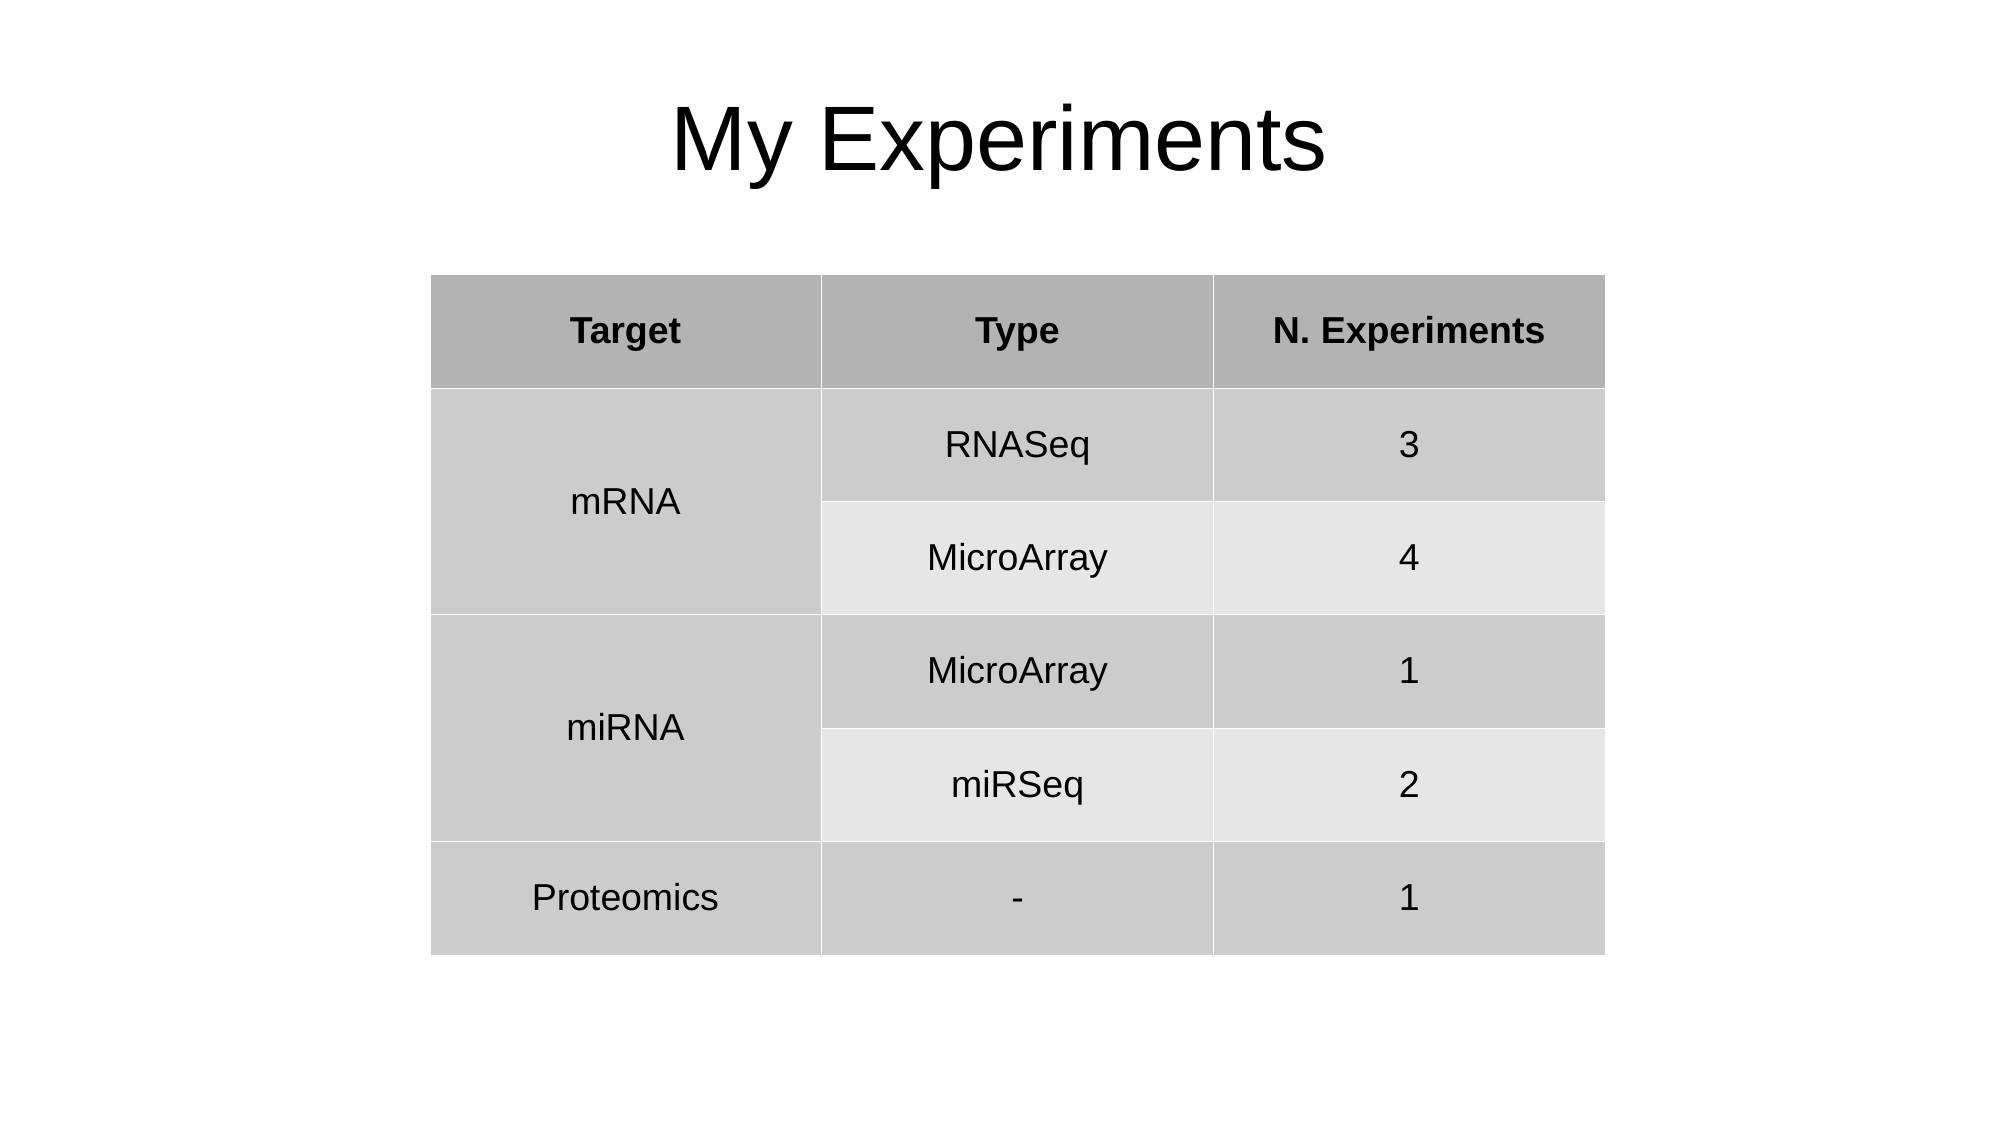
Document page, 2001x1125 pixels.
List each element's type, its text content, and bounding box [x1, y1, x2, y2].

title My Experiments [99, 44, 1901, 233]
table_header N. Experiments [1214, 275, 1605, 388]
table_cell Proteomics [431, 842, 821, 955]
table_cell 1 [1214, 615, 1605, 728]
table_cell MicroArray [822, 615, 1213, 728]
table_cell 3 [1214, 389, 1605, 501]
table_cell MicroArray [822, 502, 1213, 614]
table_cell 2 [1214, 729, 1605, 841]
table_header Type [822, 275, 1213, 388]
table_cell miRSeq [822, 729, 1213, 841]
table_cell 1 [1214, 842, 1605, 955]
table_cell - [822, 842, 1213, 955]
table_cell RNASeq [822, 389, 1213, 501]
table_cell 4 [1214, 502, 1605, 614]
table_cell mRNA [431, 389, 821, 614]
table_header Target [431, 275, 821, 388]
table_cell miRNA [431, 615, 821, 841]
